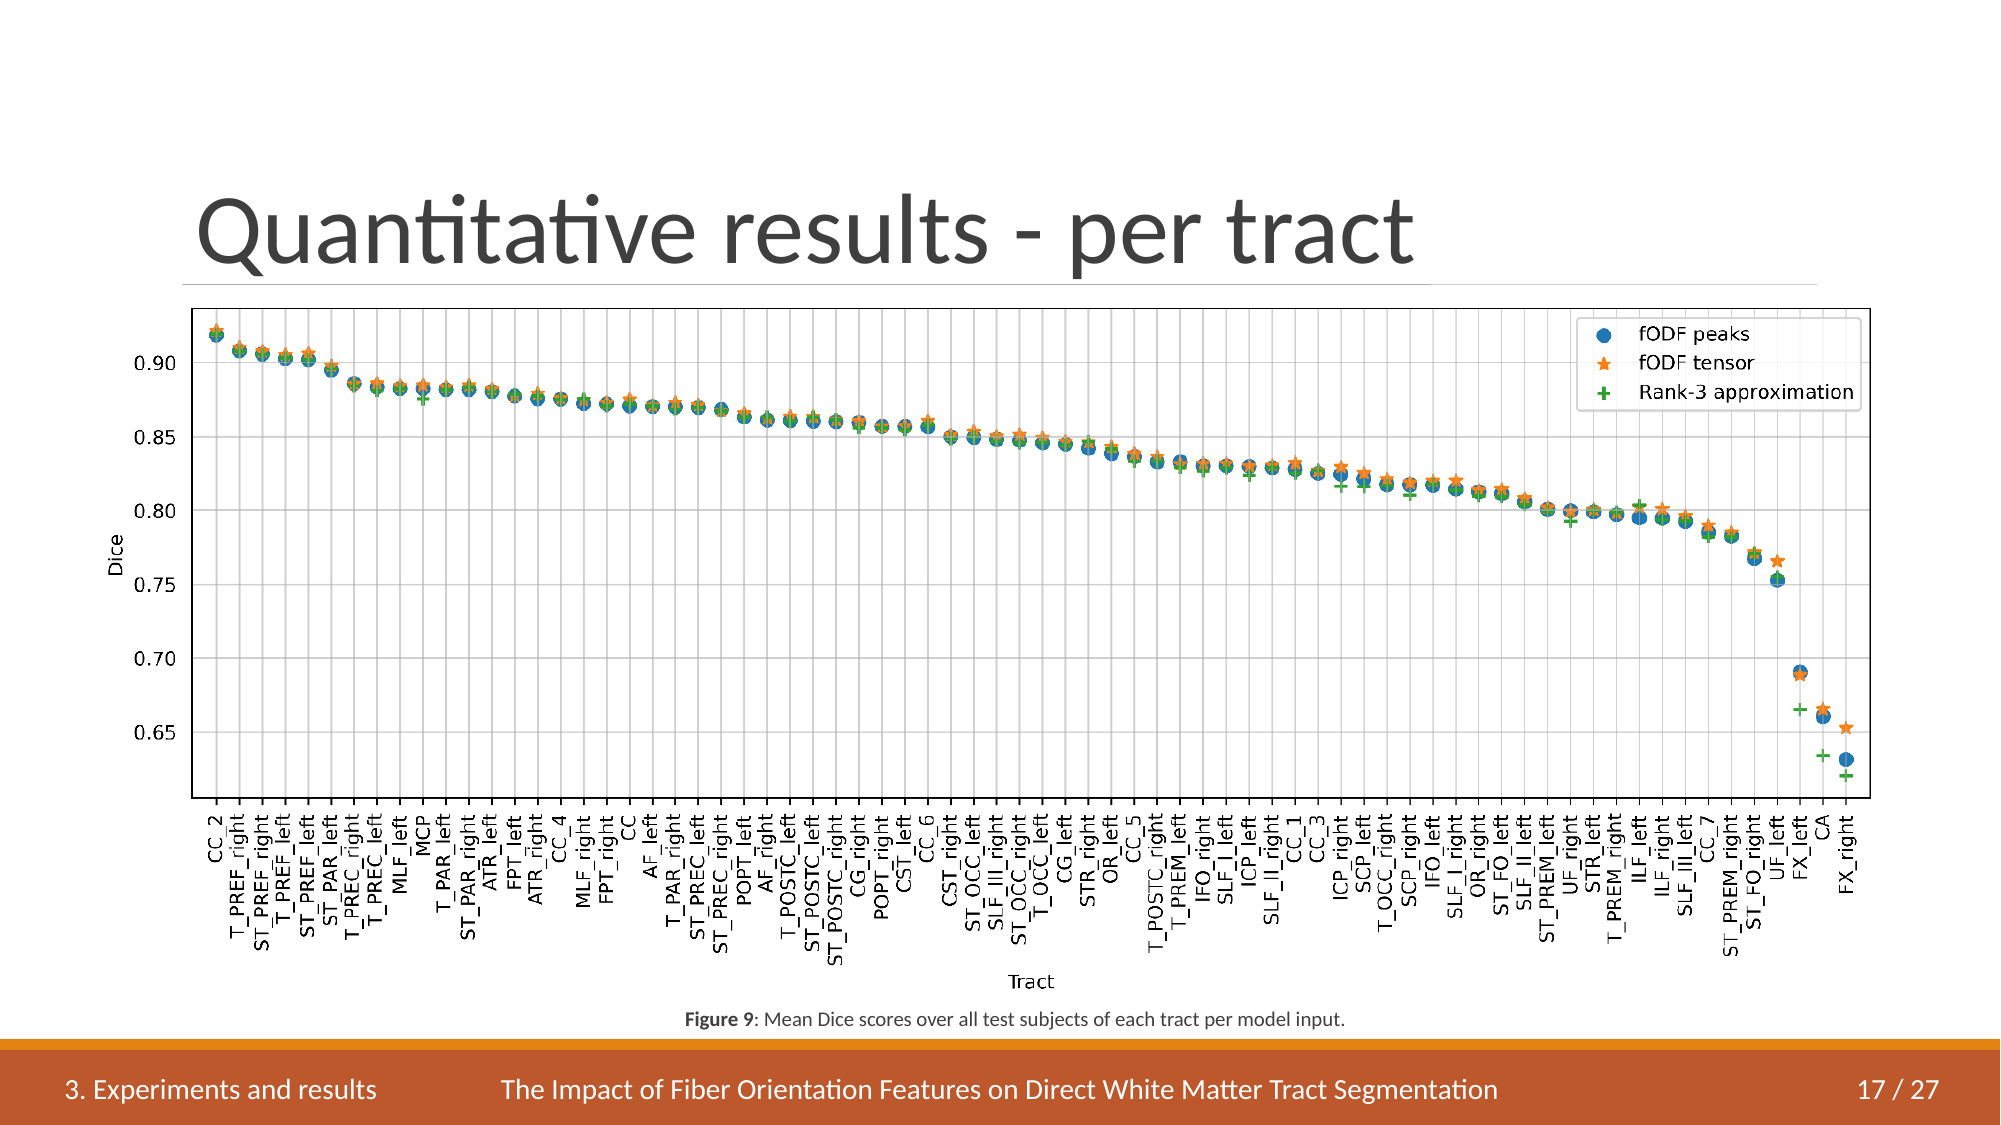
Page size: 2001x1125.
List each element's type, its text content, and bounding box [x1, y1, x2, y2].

slide_number 3. Experiments and results [49, 753, 392, 1125]
slide_number 1 / 27 [1741, 753, 1962, 1125]
picture [81, 285, 1893, 1018]
title Quantitative results - per tract [180, 114, 1830, 333]
slide_number The Impact of Fiber Orientation Features on Direct White Matter Tract Segmentation [392, 753, 1608, 1125]
text_box Figure 9: Mean Dice scores over all test subjects of each tract per model input. [670, 990, 1399, 1046]
